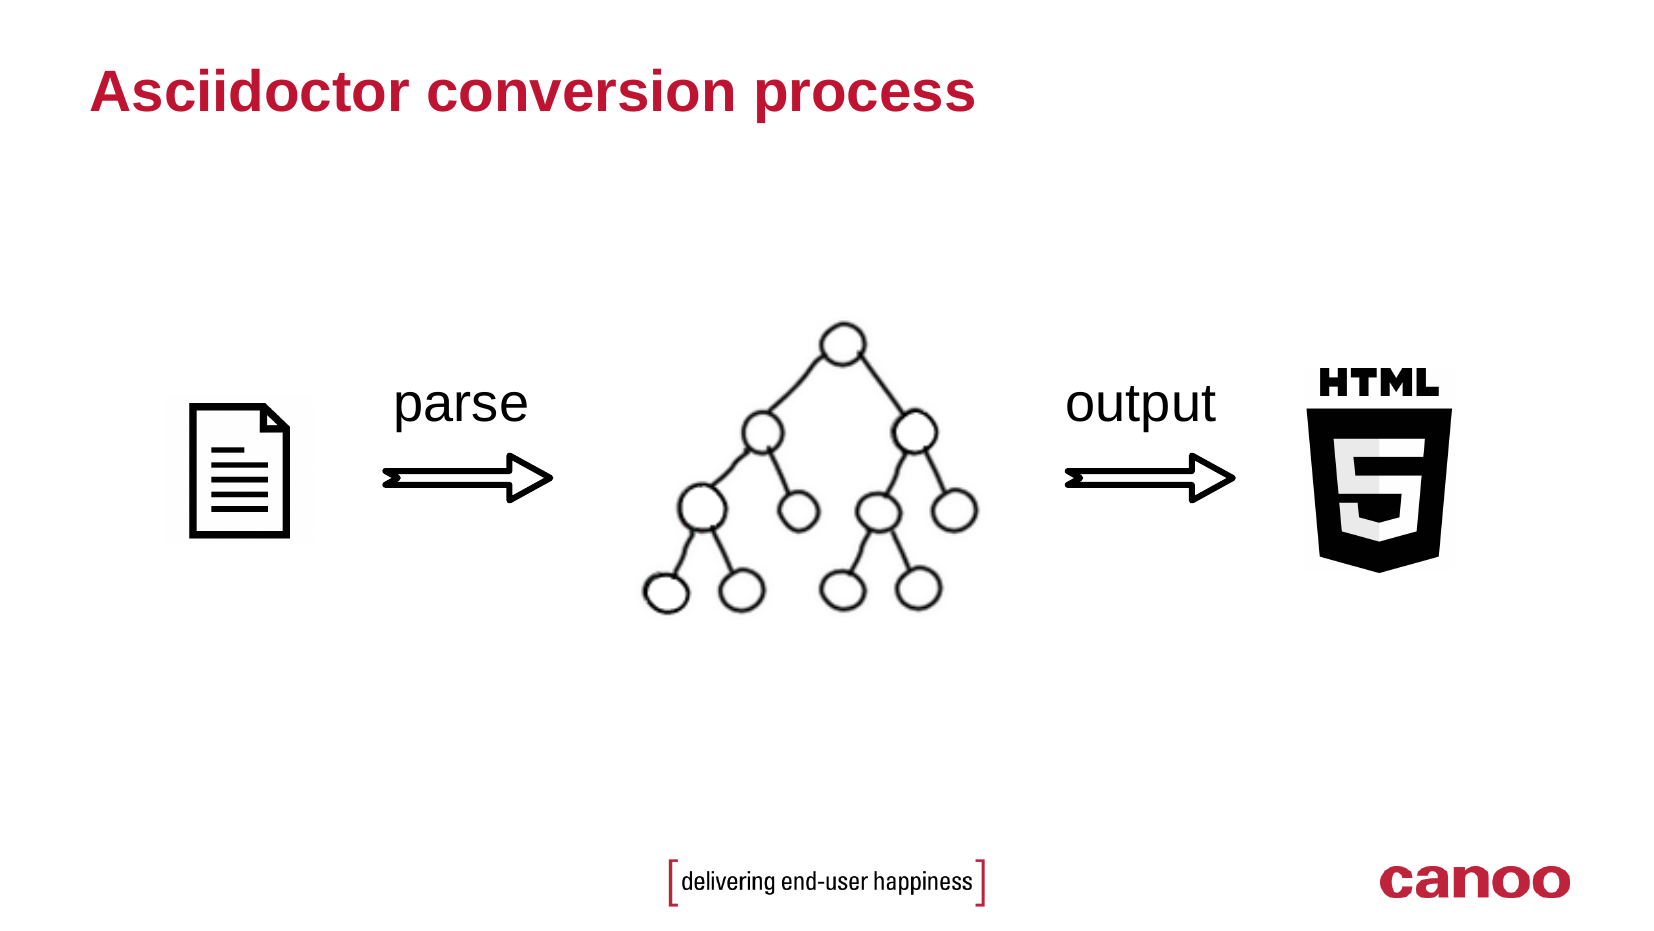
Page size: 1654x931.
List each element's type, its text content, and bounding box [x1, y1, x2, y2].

title Asciidoctor conversion process [75, 45, 1591, 136]
picture [164, 395, 315, 546]
text_box parse [378, 360, 691, 440]
picture [662, 855, 991, 910]
picture [1380, 866, 1570, 898]
picture [621, 317, 997, 630]
text_box output [1050, 360, 1362, 440]
picture [1304, 368, 1455, 573]
